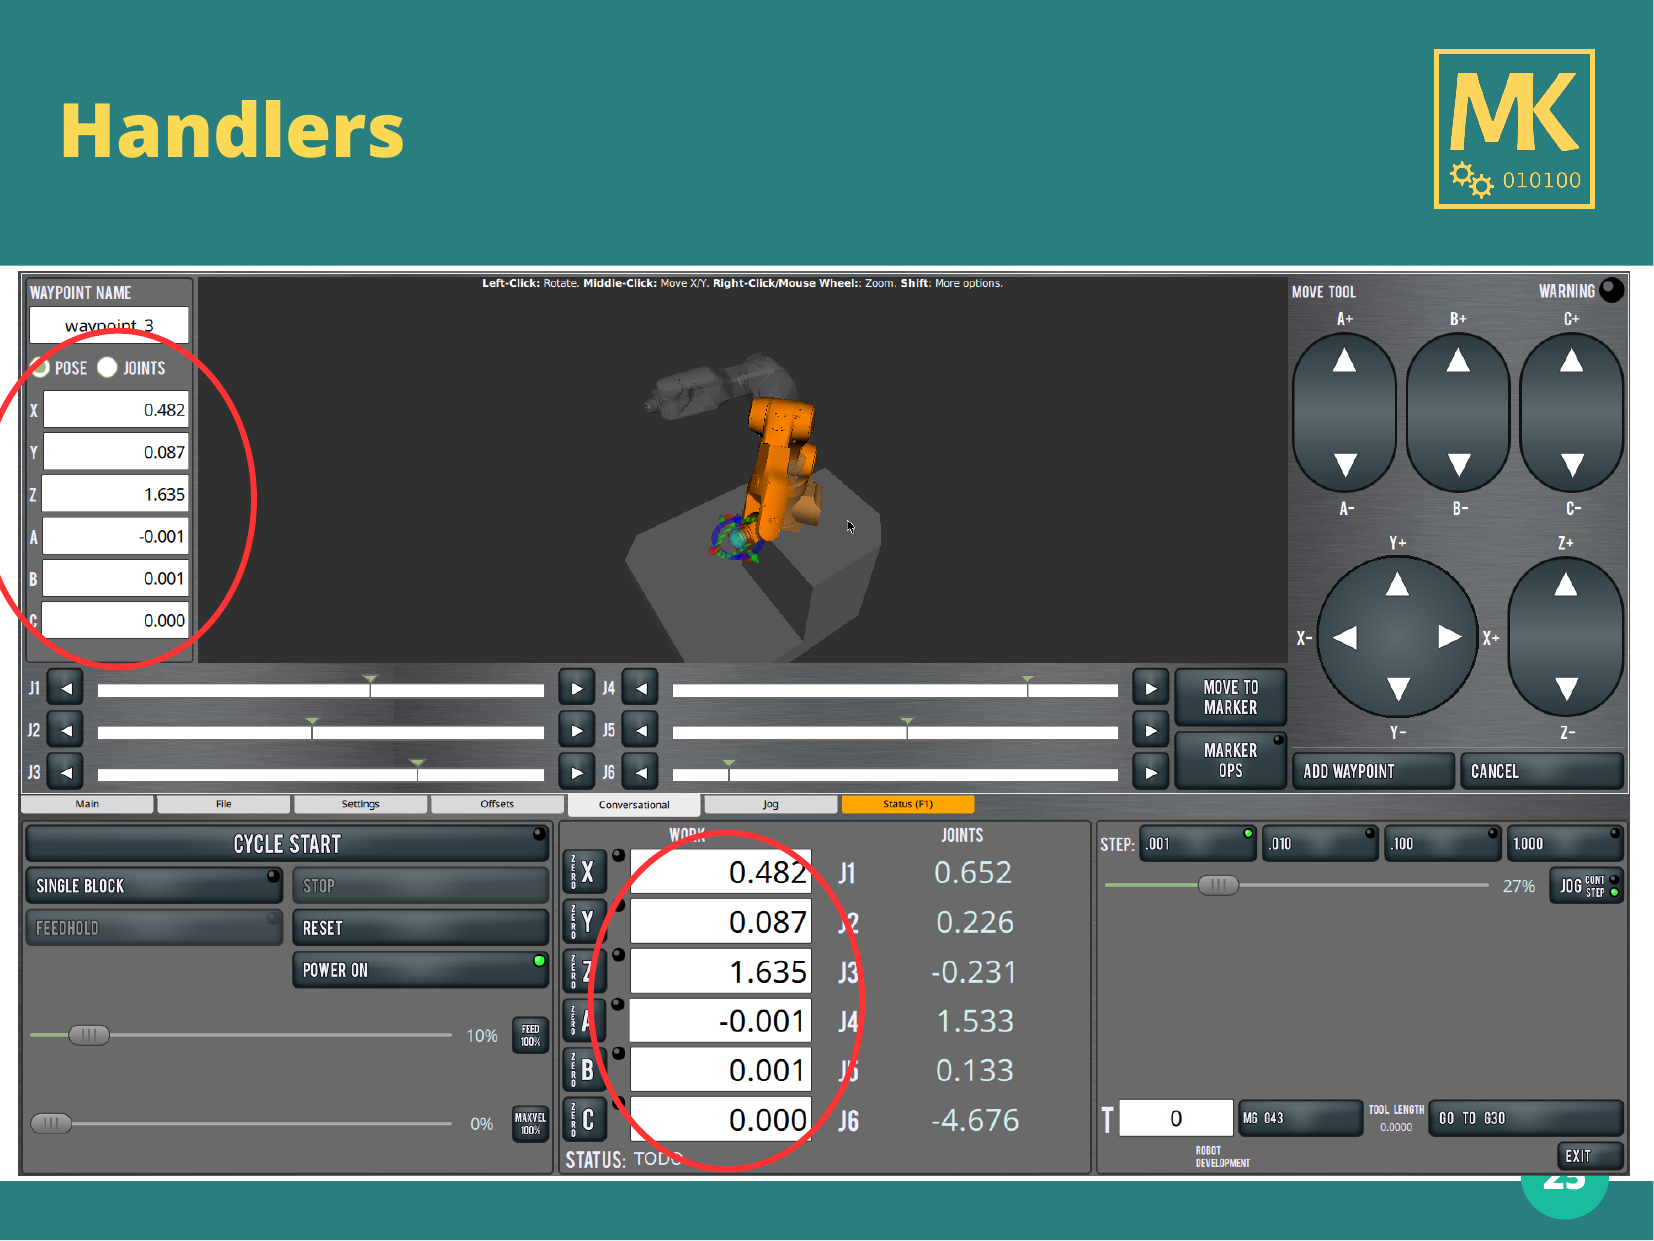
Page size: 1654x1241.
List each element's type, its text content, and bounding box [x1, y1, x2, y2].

picture [18, 334, 251, 664]
picture [18, 271, 1630, 1176]
title Handlers [59, 49, 1595, 207]
